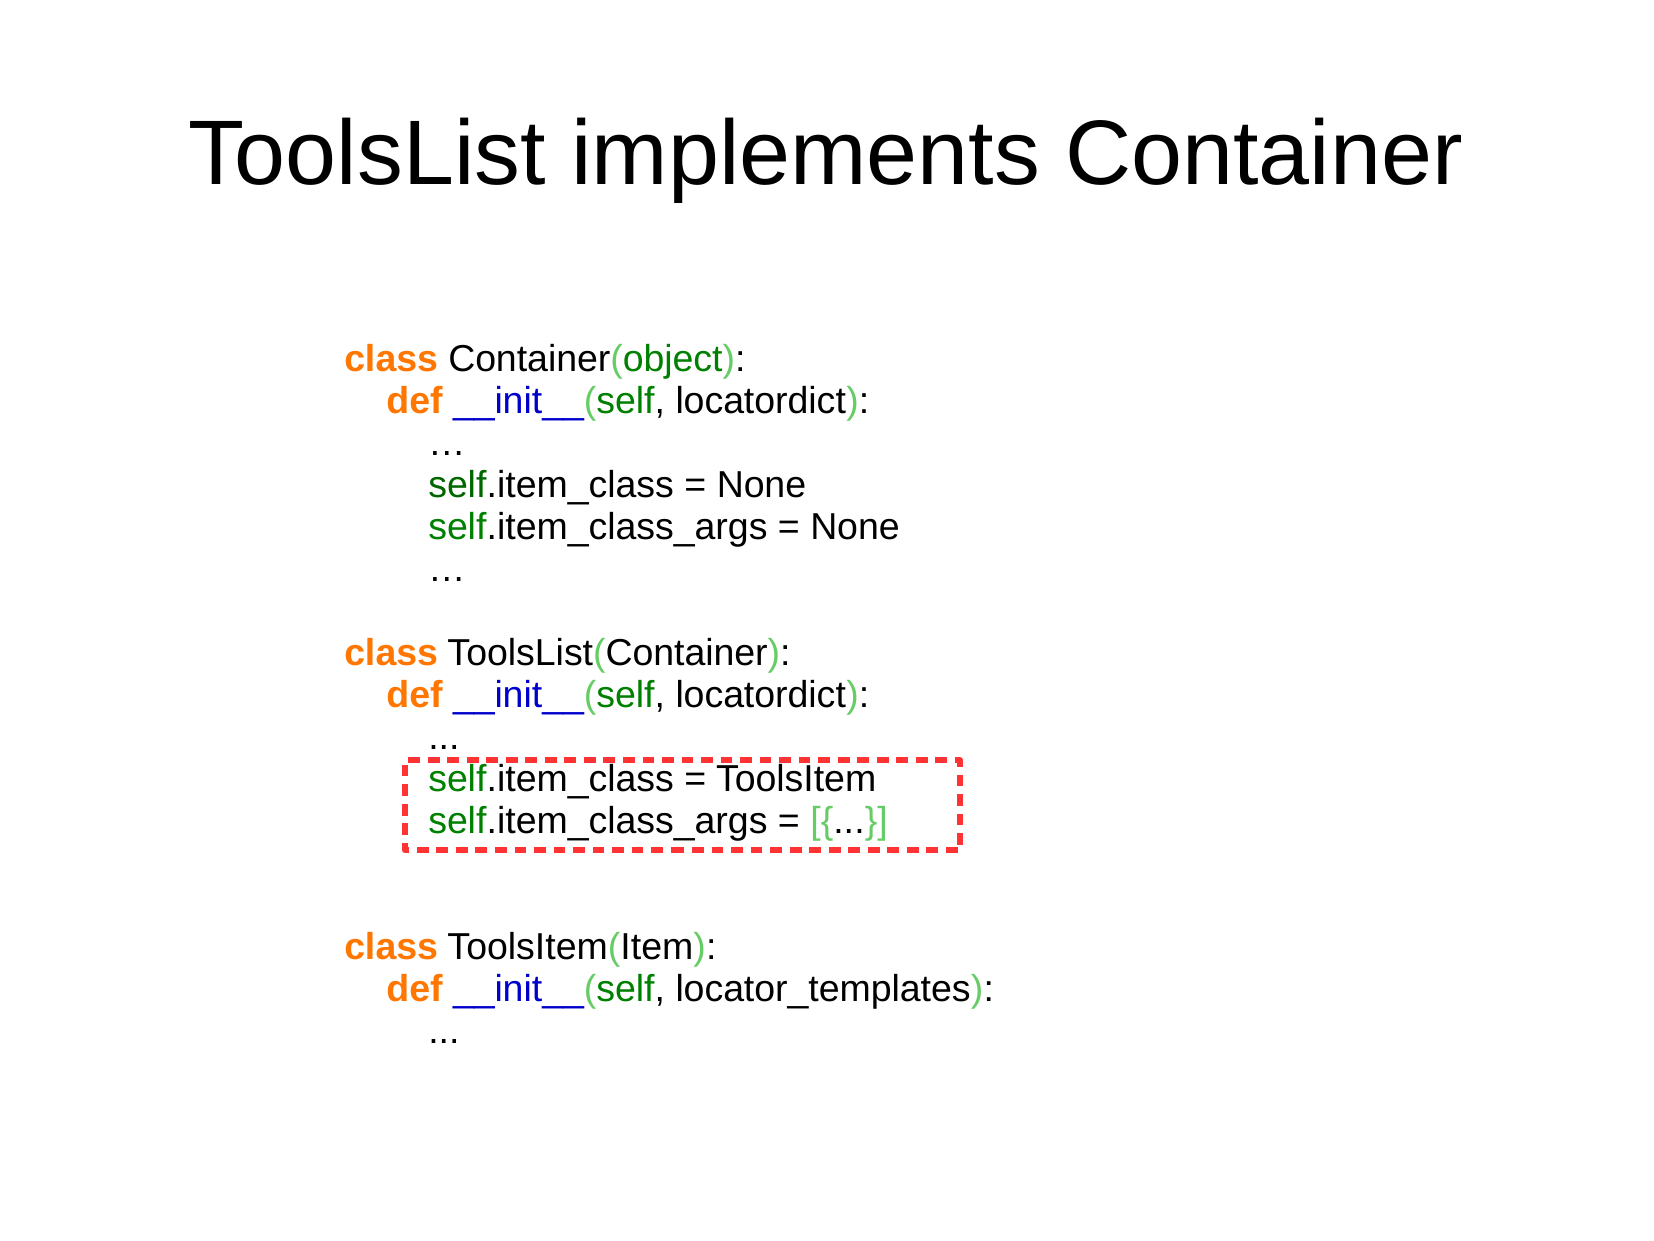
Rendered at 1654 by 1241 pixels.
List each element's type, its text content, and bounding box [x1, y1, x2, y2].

title ToolsList implements Container [82, 49, 1571, 257]
text_box class Container(object): def __init__(self, locatordict): … self.item_class = None self.item_class_args = None … class ToolsList(Container): def __init__(self, locatordict): ... self.item_class = ToolsItem self.item_class_args = [{...}] class ToolsItem(Item): def __init__(self, locator_templates): ... [329, 330, 1459, 1101]
